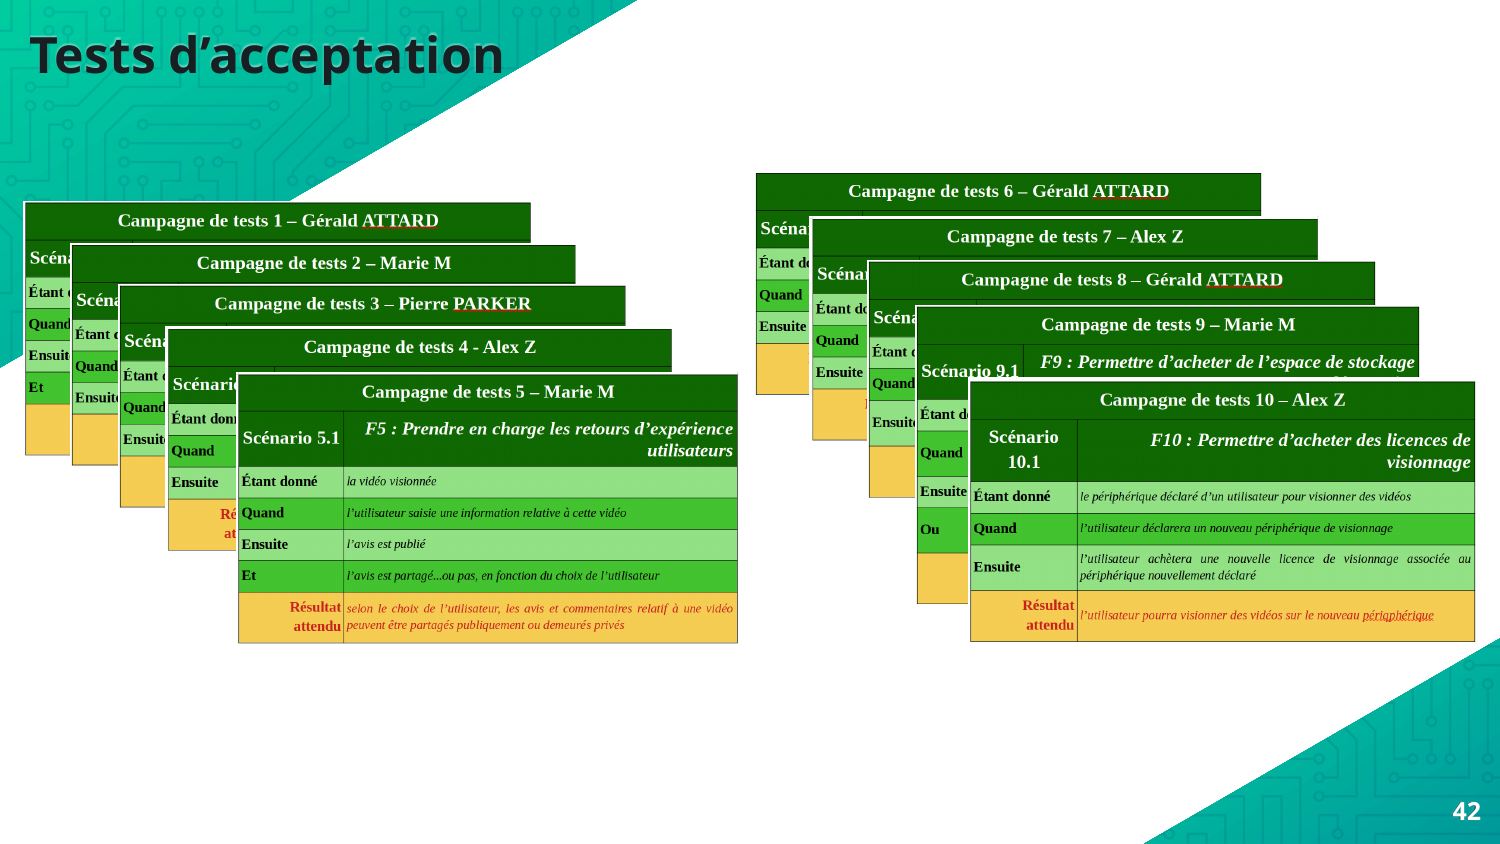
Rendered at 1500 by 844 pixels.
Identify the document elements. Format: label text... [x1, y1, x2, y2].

picture [23, 201, 739, 644]
slide_number <numéro> [1391, 779, 1482, 844]
title Tests d’acceptation [29, 29, 1249, 88]
picture [755, 171, 1477, 644]
